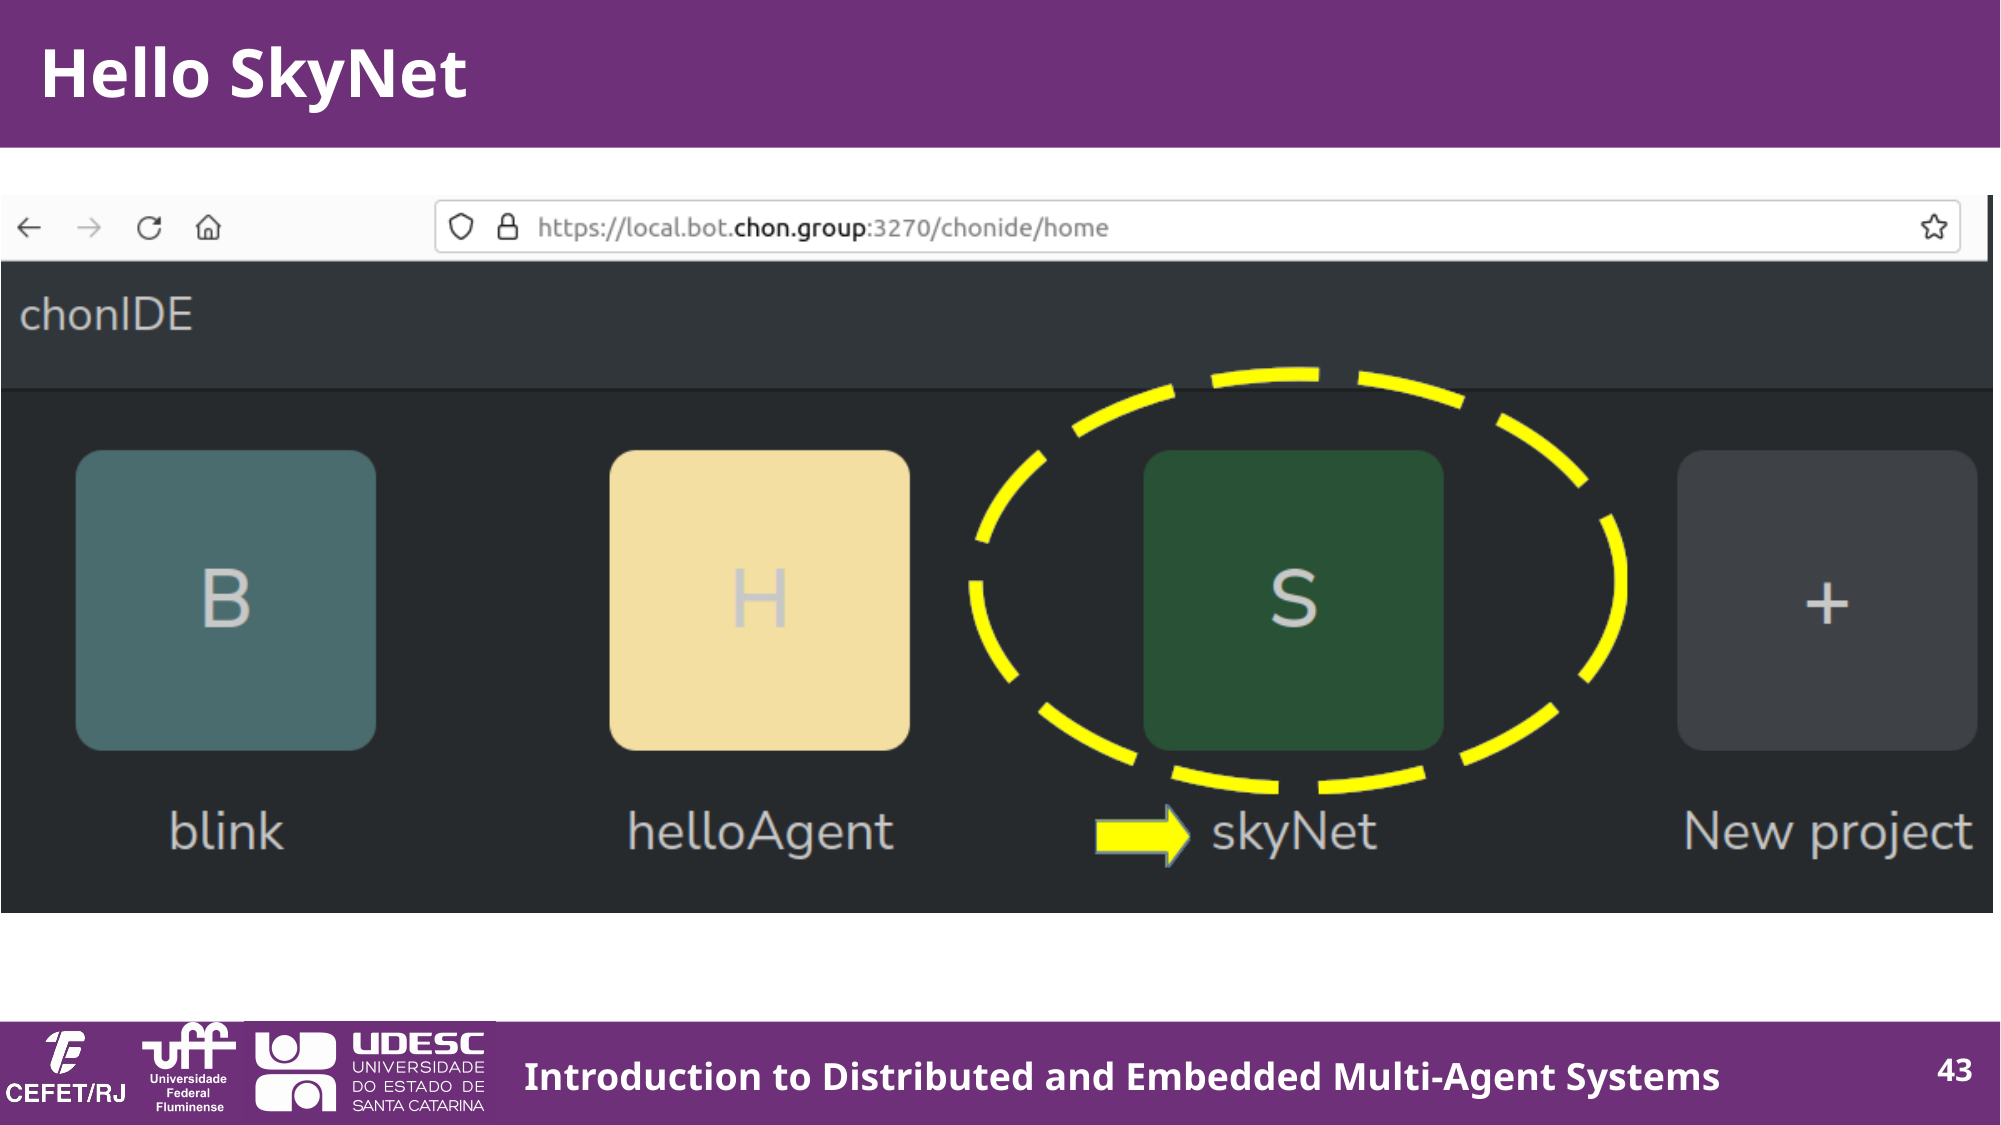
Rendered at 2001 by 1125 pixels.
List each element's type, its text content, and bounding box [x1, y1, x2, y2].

picture [6, 1009, 125, 1125]
picture [141, 1021, 237, 1117]
text_box Hello SkyNet [25, 23, 1999, 119]
picture [1, 195, 1993, 913]
picture [244, 1021, 496, 1123]
